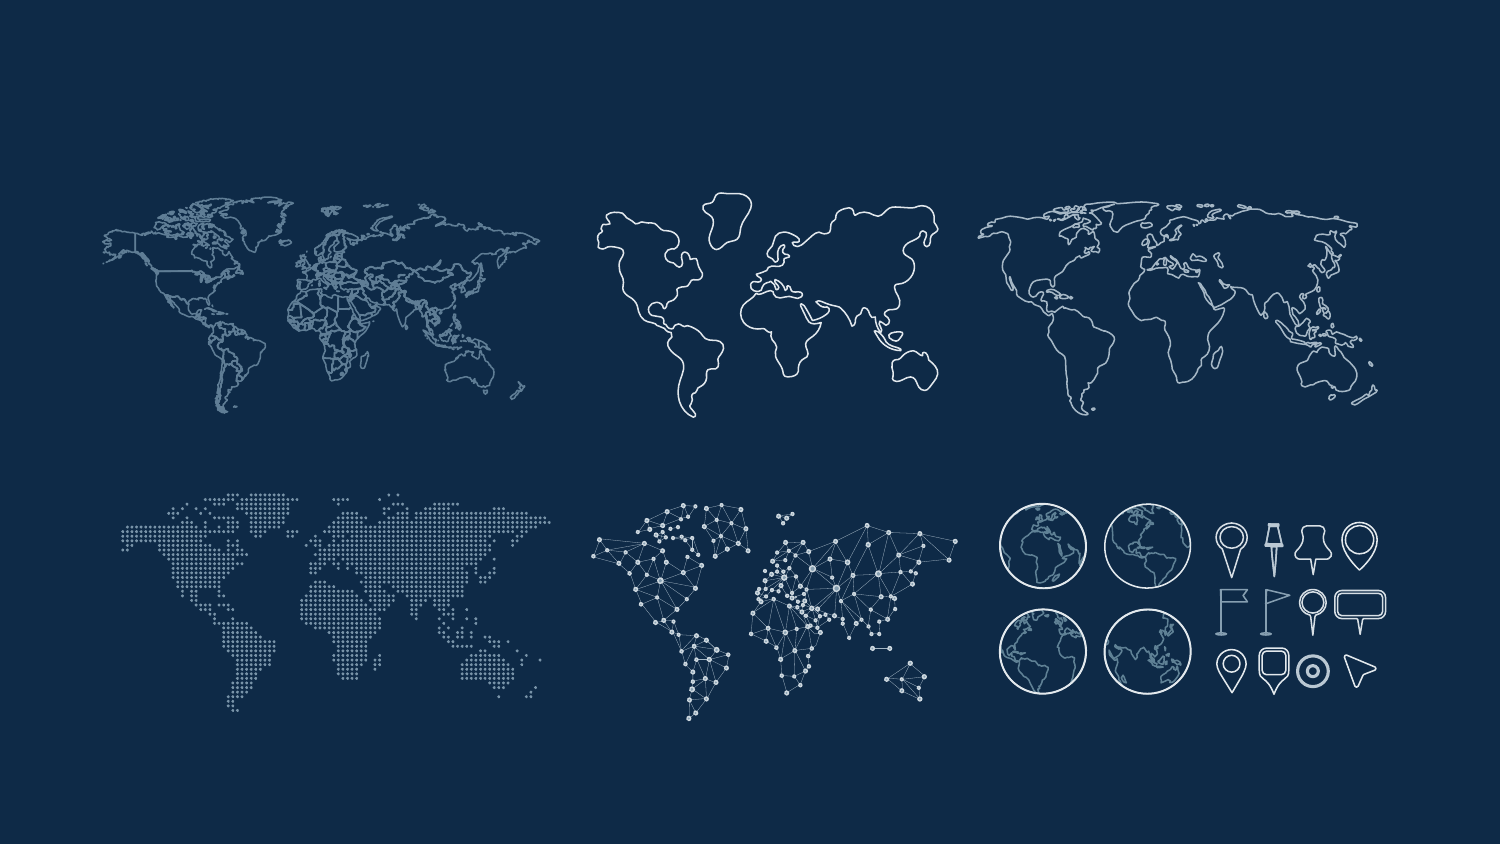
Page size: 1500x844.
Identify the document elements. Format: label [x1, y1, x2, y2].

text_box [130, 539, 138, 547]
text_box [185, 516, 193, 529]
text_box [805, 623, 813, 630]
text_box [176, 571, 184, 584]
text_box [231, 626, 239, 639]
text_box [194, 548, 198, 561]
text_box [474, 663, 482, 671]
text_box [199, 548, 207, 561]
text_box [350, 672, 359, 680]
text_box [327, 548, 331, 561]
text_box [419, 571, 427, 584]
text_box [309, 585, 317, 593]
text_box [497, 672, 505, 680]
text_box [686, 697, 693, 703]
text_box [231, 548, 239, 561]
text_box [803, 664, 812, 674]
text_box [208, 603, 216, 616]
text_box [813, 612, 838, 623]
text_box [474, 672, 482, 680]
text_box [286, 497, 294, 506]
text_box [272, 516, 276, 529]
text_box [176, 562, 184, 570]
text_box [231, 539, 239, 547]
text_box [474, 548, 482, 561]
text_box [373, 562, 386, 570]
text_box [350, 640, 363, 648]
text_box [254, 649, 262, 657]
text_box [263, 516, 271, 529]
text_box [451, 562, 459, 570]
text_box [428, 548, 436, 561]
text_box [396, 562, 404, 570]
text_box [341, 672, 349, 680]
text_box [515, 516, 519, 529]
text_box [222, 571, 230, 580]
text_box [460, 626, 464, 639]
text_box [428, 507, 436, 515]
text_box [222, 493, 230, 506]
text_box [780, 515, 790, 526]
text_box [738, 506, 744, 513]
text_box [222, 603, 230, 612]
text_box [217, 548, 221, 561]
text_box [689, 686, 696, 693]
text_box [185, 585, 193, 593]
text_box [865, 541, 871, 548]
text_box [318, 562, 326, 570]
text_box [844, 559, 851, 566]
text_box [341, 594, 349, 616]
text_box [341, 663, 349, 671]
text_box [332, 585, 340, 593]
text_box [781, 569, 788, 581]
text_box [373, 617, 382, 625]
text_box [332, 530, 340, 538]
text_box [783, 539, 789, 546]
text_box [661, 617, 667, 624]
text_box [176, 520, 184, 529]
text_box [778, 656, 784, 663]
text_box [286, 530, 294, 538]
text_box [442, 585, 450, 593]
text_box [199, 530, 207, 538]
text_box [488, 663, 496, 671]
text_box [263, 640, 271, 648]
text_box [240, 672, 253, 680]
text_box [364, 617, 372, 625]
text_box [327, 594, 331, 616]
text_box [373, 530, 386, 538]
text_box [332, 562, 340, 570]
text_box [176, 585, 184, 593]
text_box [686, 715, 692, 722]
text_box [396, 585, 404, 593]
text_box [474, 530, 482, 538]
text_box [176, 539, 184, 547]
text_box [176, 530, 184, 538]
text_box [754, 586, 762, 596]
text_box [364, 626, 372, 639]
text_box [428, 530, 436, 538]
text_box [199, 571, 207, 584]
text_box [488, 530, 496, 538]
text_box [488, 640, 496, 648]
text_box [833, 538, 839, 545]
text_box [208, 497, 216, 506]
text_box [474, 539, 482, 547]
text_box [442, 507, 450, 515]
text_box [437, 548, 441, 561]
text_box [194, 594, 198, 607]
text_box [808, 565, 817, 573]
text_box [332, 626, 340, 639]
text_box [240, 681, 253, 694]
text_box [474, 516, 482, 529]
text_box [465, 571, 469, 584]
text_box [121, 530, 129, 538]
text_box [231, 516, 239, 529]
text_box [277, 507, 285, 515]
text_box [451, 539, 459, 547]
text_box [300, 617, 308, 625]
text_box [497, 507, 505, 515]
text_box [699, 562, 705, 569]
text_box [497, 663, 505, 671]
text_box [465, 530, 473, 538]
text_box [713, 646, 720, 653]
text_box [387, 548, 395, 561]
text_box [832, 584, 841, 593]
text_box [231, 562, 239, 570]
text_box [341, 626, 349, 639]
text_box [396, 530, 404, 538]
text_box [153, 539, 161, 547]
text_box [465, 663, 473, 671]
text_box [442, 539, 450, 547]
text_box [249, 516, 253, 529]
text_box [657, 577, 664, 585]
text_box [153, 530, 161, 538]
text_box [428, 585, 436, 593]
text_box [410, 571, 418, 584]
text_box [520, 516, 528, 529]
text_box [870, 645, 876, 652]
text_box [451, 548, 459, 561]
text_box [254, 493, 262, 506]
text_box [465, 539, 473, 547]
text_box [199, 539, 207, 547]
text_box [222, 516, 230, 529]
text_box [332, 539, 340, 547]
text_box [887, 645, 893, 652]
text_box [332, 548, 340, 561]
text_box [387, 539, 395, 547]
text_box [350, 649, 363, 657]
text_box [350, 516, 363, 529]
text_box [641, 540, 648, 547]
text_box [364, 539, 372, 547]
text_box [460, 516, 464, 529]
text_box [396, 571, 404, 584]
text_box [240, 640, 253, 648]
text_box [144, 530, 152, 538]
text_box [318, 585, 326, 593]
text_box [387, 594, 395, 607]
text_box [451, 571, 459, 584]
text_box [506, 516, 514, 529]
text_box [240, 548, 249, 557]
text_box [364, 603, 372, 616]
text_box [263, 649, 271, 657]
text_box [176, 548, 184, 561]
text_box [167, 507, 175, 515]
text_box [483, 516, 487, 529]
text_box [373, 539, 386, 547]
text_box [341, 617, 349, 625]
text_box [208, 548, 216, 561]
text_box [776, 582, 784, 594]
text_box [208, 571, 216, 584]
text_box [952, 538, 958, 545]
text_box [167, 539, 175, 547]
text_box [341, 530, 349, 538]
text_box [644, 517, 650, 524]
text_box [231, 695, 239, 703]
text_box [263, 493, 271, 506]
text_box [442, 548, 450, 561]
text_box [703, 505, 709, 512]
text_box [309, 539, 317, 547]
text_box [387, 516, 395, 529]
text_box [419, 507, 427, 515]
text_box [888, 594, 898, 602]
text_box [272, 493, 276, 506]
text_box [341, 649, 349, 657]
text_box [240, 507, 253, 515]
text_box [840, 616, 845, 626]
text_box [185, 548, 193, 561]
text_box [350, 548, 363, 561]
text_box [309, 594, 317, 616]
text_box [231, 493, 239, 502]
text_box [167, 530, 175, 538]
text_box [410, 562, 418, 570]
text_box [373, 571, 386, 584]
text_box [465, 516, 473, 529]
text_box [350, 562, 363, 570]
text_box [674, 606, 680, 613]
text_box [350, 539, 363, 547]
text_box [497, 681, 505, 690]
text_box [373, 520, 386, 529]
text_box [451, 585, 459, 593]
text_box [460, 571, 464, 584]
text_box [231, 640, 239, 648]
text_box [217, 571, 221, 584]
text_box [364, 585, 372, 593]
text_box [350, 663, 363, 671]
text_box [277, 493, 285, 506]
text_box [543, 516, 551, 525]
text_box [121, 539, 129, 547]
text_box [185, 571, 193, 584]
text_box [853, 617, 864, 627]
text_box [373, 585, 386, 593]
text_box [529, 516, 537, 529]
text_box [231, 681, 239, 694]
text_box [396, 539, 404, 547]
text_box [713, 679, 719, 686]
text_box [596, 537, 603, 543]
text_box [185, 539, 193, 547]
text_box [364, 571, 372, 584]
text_box [364, 562, 372, 570]
text_box [387, 562, 395, 570]
text_box [208, 562, 216, 570]
text_box [373, 594, 386, 616]
text_box [130, 530, 138, 538]
text_box [419, 594, 427, 607]
text_box [373, 626, 382, 635]
text_box [497, 516, 505, 529]
text_box [254, 516, 262, 529]
text_box [222, 640, 230, 648]
text_box [240, 663, 248, 671]
text_box [850, 572, 856, 579]
text_box [653, 619, 659, 626]
text_box [167, 548, 175, 561]
text_box [231, 617, 239, 625]
text_box [185, 562, 193, 570]
text_box [419, 548, 427, 561]
text_box [332, 516, 340, 529]
text_box [428, 562, 441, 570]
text_box [332, 497, 340, 506]
text_box [332, 640, 340, 648]
text_box [254, 663, 262, 671]
text_box [350, 658, 363, 662]
text_box [488, 516, 496, 529]
text_box [706, 656, 712, 663]
text_box [194, 571, 198, 584]
text_box [309, 562, 317, 570]
text_box [488, 507, 496, 515]
text_box [795, 598, 809, 619]
text_box [442, 594, 450, 616]
text_box [660, 522, 668, 540]
text_box [465, 672, 473, 680]
text_box [801, 587, 809, 597]
text_box [809, 605, 821, 612]
text_box [451, 516, 459, 529]
text_box [419, 530, 427, 538]
text_box [437, 516, 441, 529]
text_box [341, 548, 349, 561]
text_box [387, 530, 395, 538]
text_box [437, 571, 441, 584]
text_box [410, 594, 418, 616]
text_box [240, 649, 253, 657]
text_box [488, 672, 496, 680]
text_box [419, 516, 427, 529]
text_box [451, 530, 459, 538]
text_box [396, 548, 404, 561]
text_box [410, 530, 418, 538]
text_box [428, 516, 436, 529]
text_box [231, 704, 239, 713]
text_box [263, 507, 271, 515]
text_box [442, 516, 450, 529]
text_box [364, 548, 372, 561]
text_box [332, 594, 340, 616]
text_box [520, 530, 528, 538]
text_box [442, 630, 450, 639]
text_box [410, 516, 418, 529]
text_box [222, 548, 230, 561]
text_box [908, 569, 918, 576]
text_box [701, 523, 707, 530]
text_box [318, 617, 326, 625]
text_box [886, 529, 892, 536]
text_box [474, 649, 482, 657]
text_box [782, 629, 789, 636]
text_box [364, 530, 372, 538]
text_box [800, 539, 806, 546]
text_box [309, 617, 317, 625]
text_box [419, 539, 427, 547]
text_box [332, 649, 340, 657]
text_box [217, 562, 230, 570]
text_box [419, 562, 427, 570]
text_box [864, 522, 870, 529]
text_box [437, 594, 441, 612]
text_box [488, 681, 496, 690]
text_box [350, 626, 363, 639]
text_box [318, 548, 326, 561]
text_box [254, 507, 262, 515]
text_box [350, 594, 363, 616]
text_box [784, 590, 801, 604]
text_box [341, 516, 349, 529]
text_box [231, 649, 239, 657]
text_box [770, 558, 780, 568]
text_box [442, 571, 450, 584]
text_box [240, 626, 253, 639]
text_box [350, 617, 363, 625]
text_box [350, 530, 363, 538]
text_box [647, 526, 653, 533]
text_box [465, 548, 473, 561]
text_box [756, 597, 764, 605]
text_box [419, 585, 427, 593]
text_box [254, 530, 262, 538]
text_box [410, 585, 418, 593]
text_box [410, 548, 418, 561]
text_box [240, 493, 253, 506]
text_box [488, 571, 496, 580]
text_box [483, 658, 496, 662]
text_box [221, 626, 230, 639]
text_box [199, 603, 207, 612]
text_box [254, 640, 262, 648]
text_box [405, 548, 409, 561]
text_box [318, 594, 326, 616]
text_box [373, 663, 382, 671]
text_box [460, 548, 464, 561]
text_box [693, 633, 700, 639]
text_box [300, 594, 308, 616]
text_box [405, 516, 409, 529]
text_box [387, 571, 395, 584]
text_box [735, 540, 741, 547]
text_box [254, 630, 262, 639]
text_box [428, 539, 436, 547]
text_box [875, 570, 883, 578]
text_box [396, 516, 404, 529]
text_box [633, 586, 639, 593]
text_box [428, 571, 436, 584]
text_box [442, 562, 450, 570]
text_box [277, 516, 285, 529]
text_box [332, 617, 340, 625]
text_box [769, 569, 780, 577]
text_box [341, 539, 349, 547]
text_box [442, 530, 450, 538]
text_box [428, 594, 436, 607]
text_box [692, 585, 699, 591]
text_box [405, 571, 409, 584]
text_box [815, 625, 823, 636]
text_box [373, 548, 386, 561]
text_box [410, 539, 418, 547]
text_box [199, 562, 207, 570]
text_box [679, 534, 688, 543]
text_box [185, 530, 193, 538]
text_box [341, 640, 349, 648]
text_box [341, 497, 349, 502]
text_box [451, 640, 459, 648]
